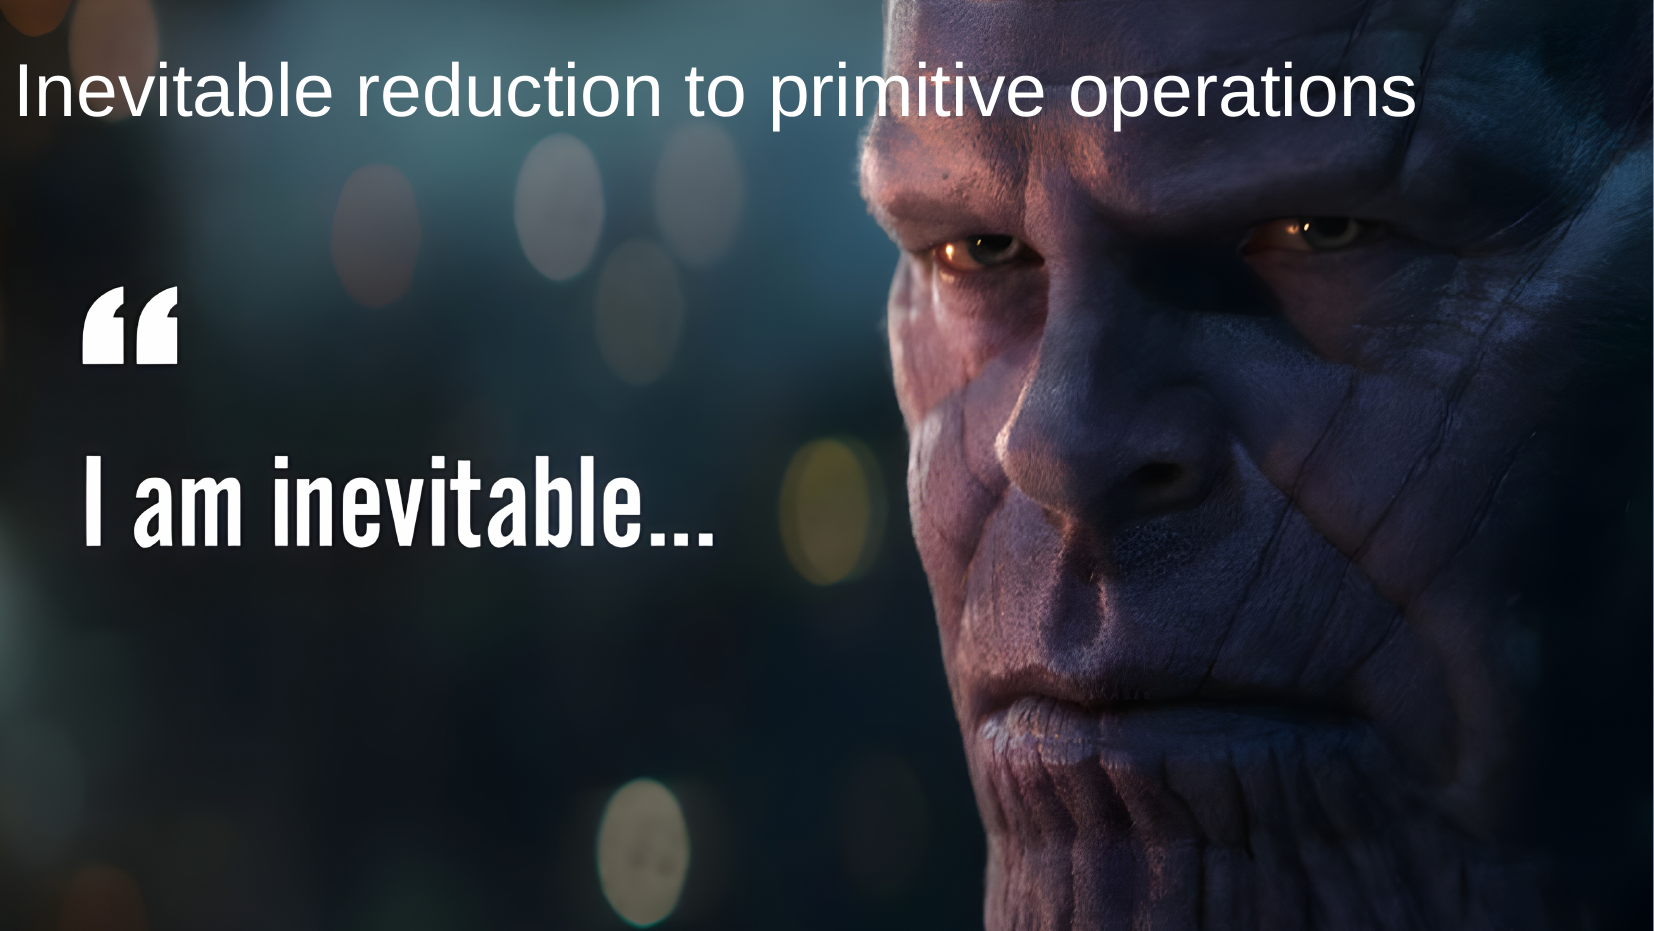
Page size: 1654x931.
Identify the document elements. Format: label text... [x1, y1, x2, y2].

picture [0, 0, 1654, 931]
title Inevitable reduction to primitive operations [13, 6, 1538, 175]
